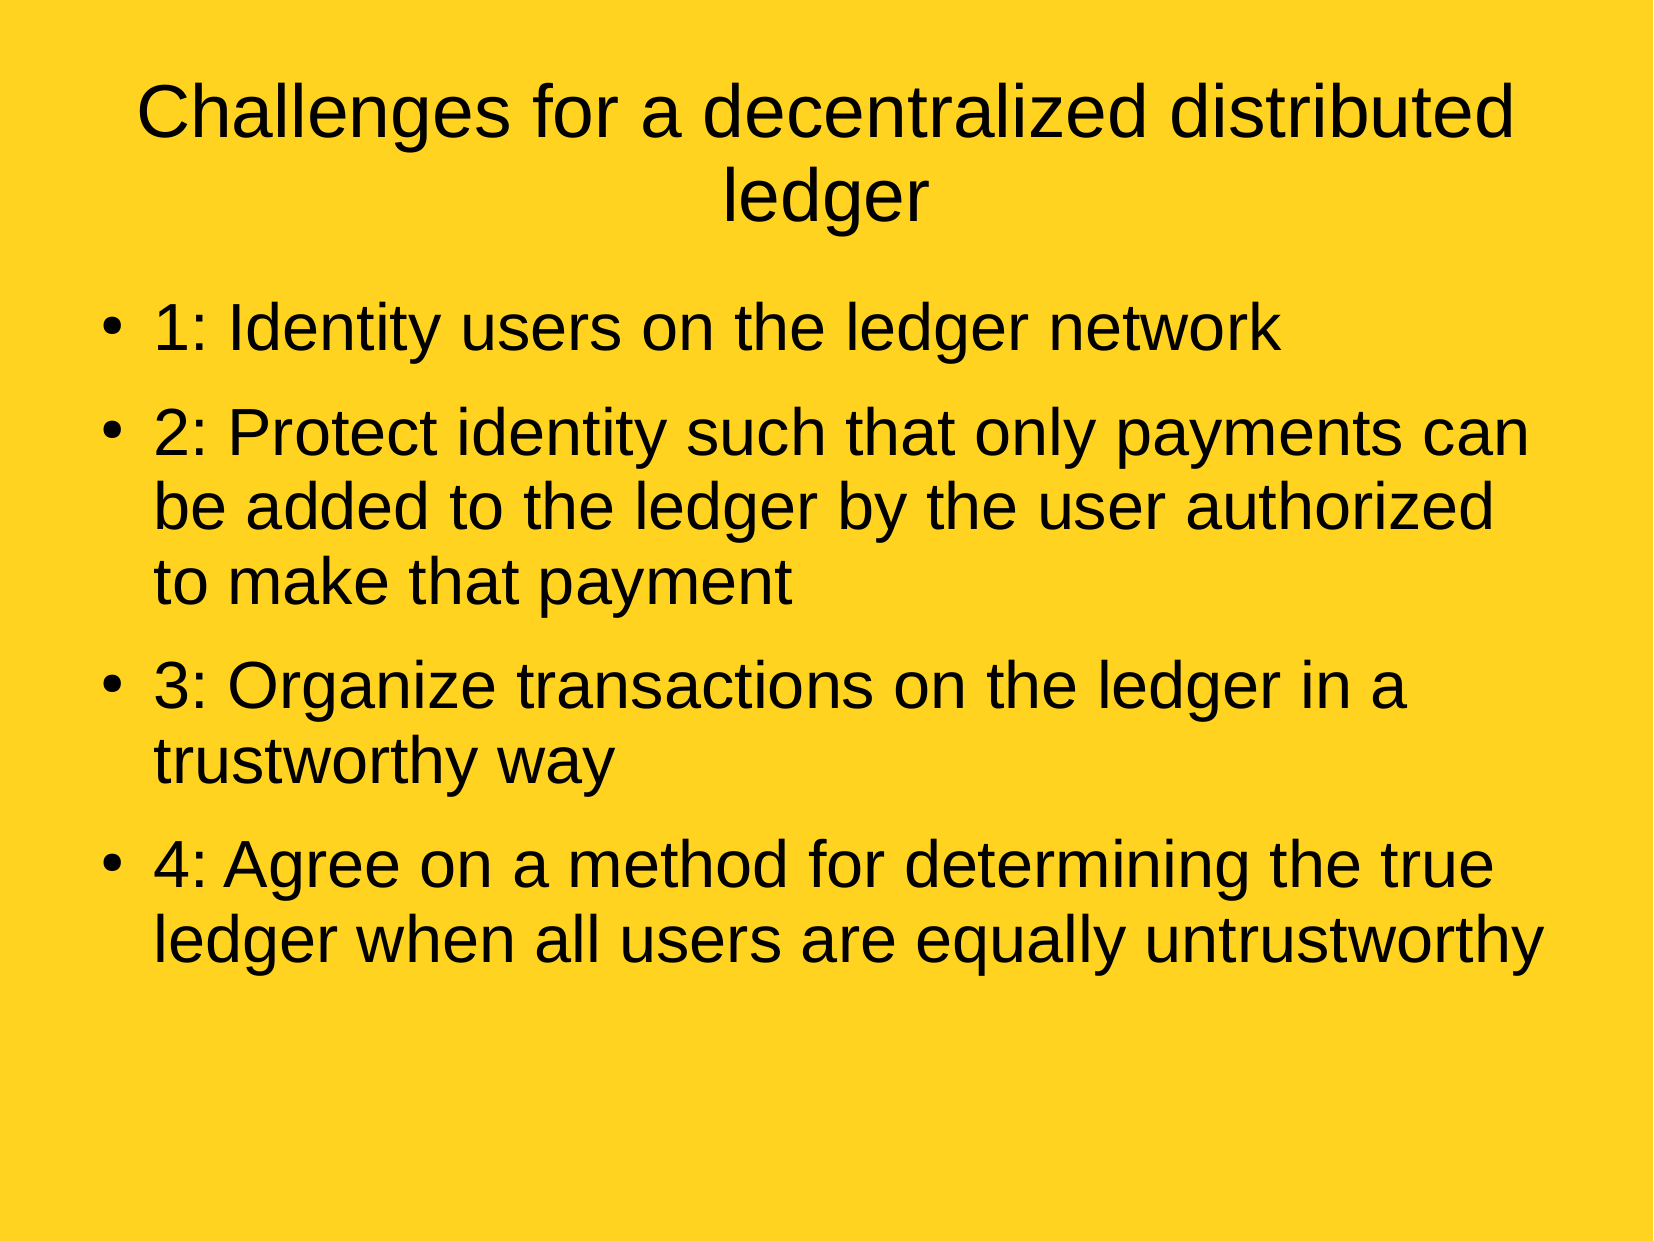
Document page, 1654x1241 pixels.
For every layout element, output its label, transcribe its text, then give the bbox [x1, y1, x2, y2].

list 1: Identity users on the ledger network 2: Protect identity such that only payments can be added to the ledger by the user authorized to make that payment 3: Organize transactions on the ledger in a trustworthy way 4: Agree on a method for determining the true ledger when all users are equally untrustworthy [82, 290, 1571, 1109]
title Challenges for a decentralized distributed ledger [82, 49, 1571, 257]
